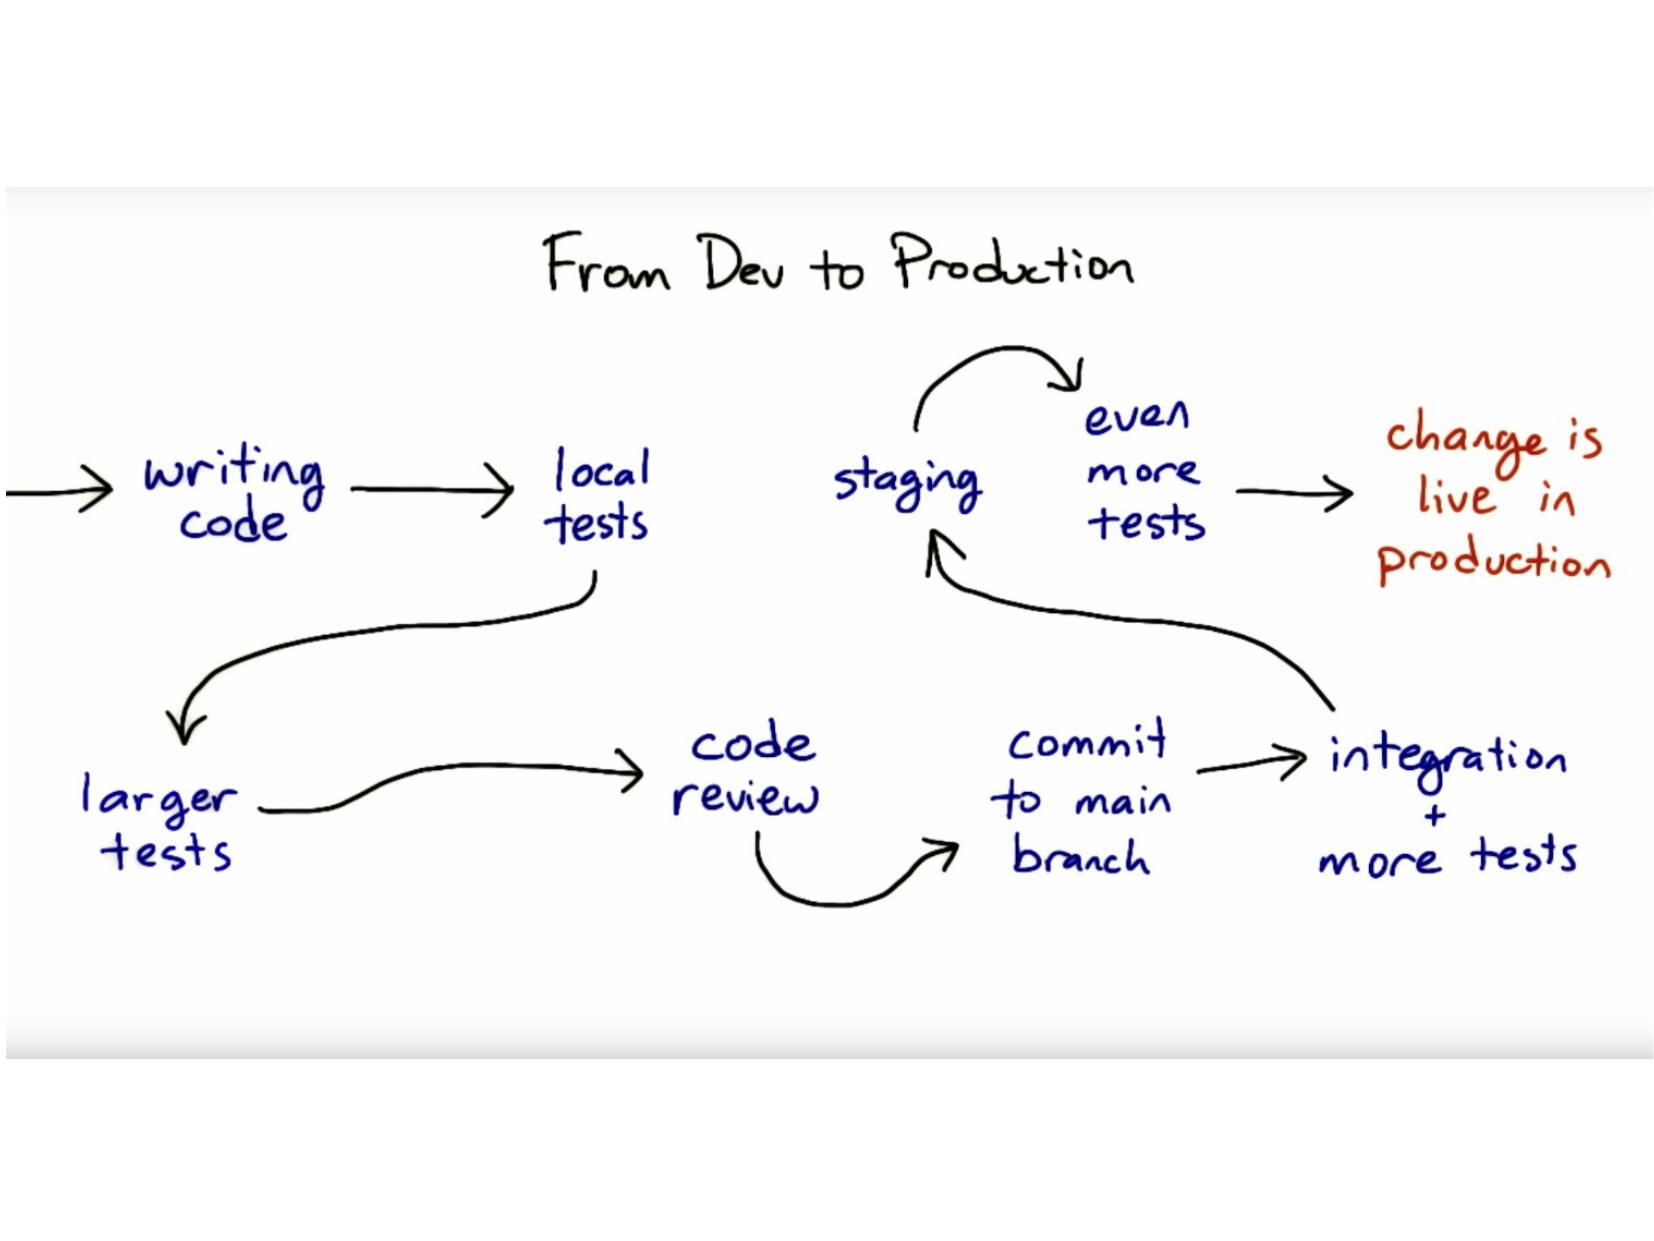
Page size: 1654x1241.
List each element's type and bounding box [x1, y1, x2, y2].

picture [6, 187, 1654, 1059]
